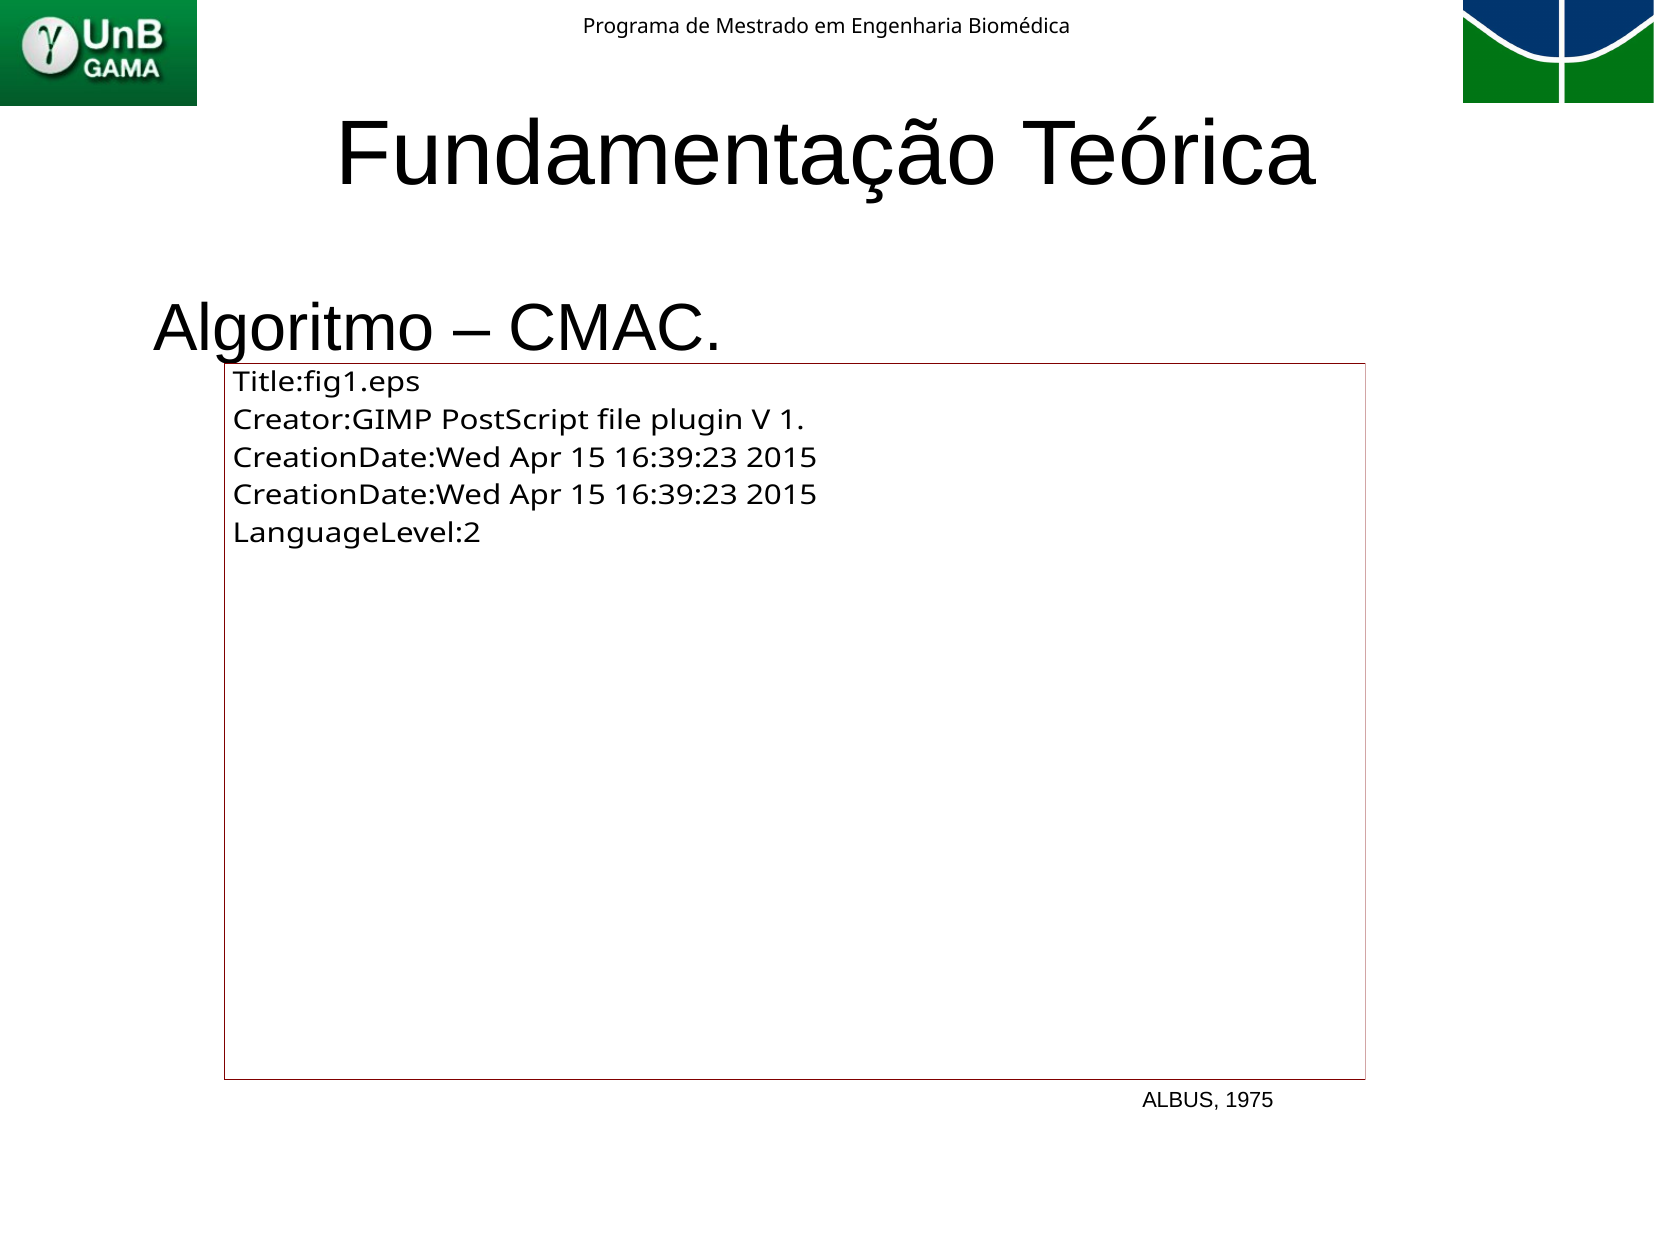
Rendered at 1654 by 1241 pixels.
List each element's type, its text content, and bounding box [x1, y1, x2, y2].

picture [222, 361, 1366, 1080]
title Fundamentação Teórica [82, 49, 1571, 257]
picture [1463, 0, 1654, 103]
text_box ALBUS, 1975 [1127, 1080, 1441, 1120]
list Algoritmo – CMAC. [82, 290, 1571, 1010]
picture [0, 0, 197, 106]
